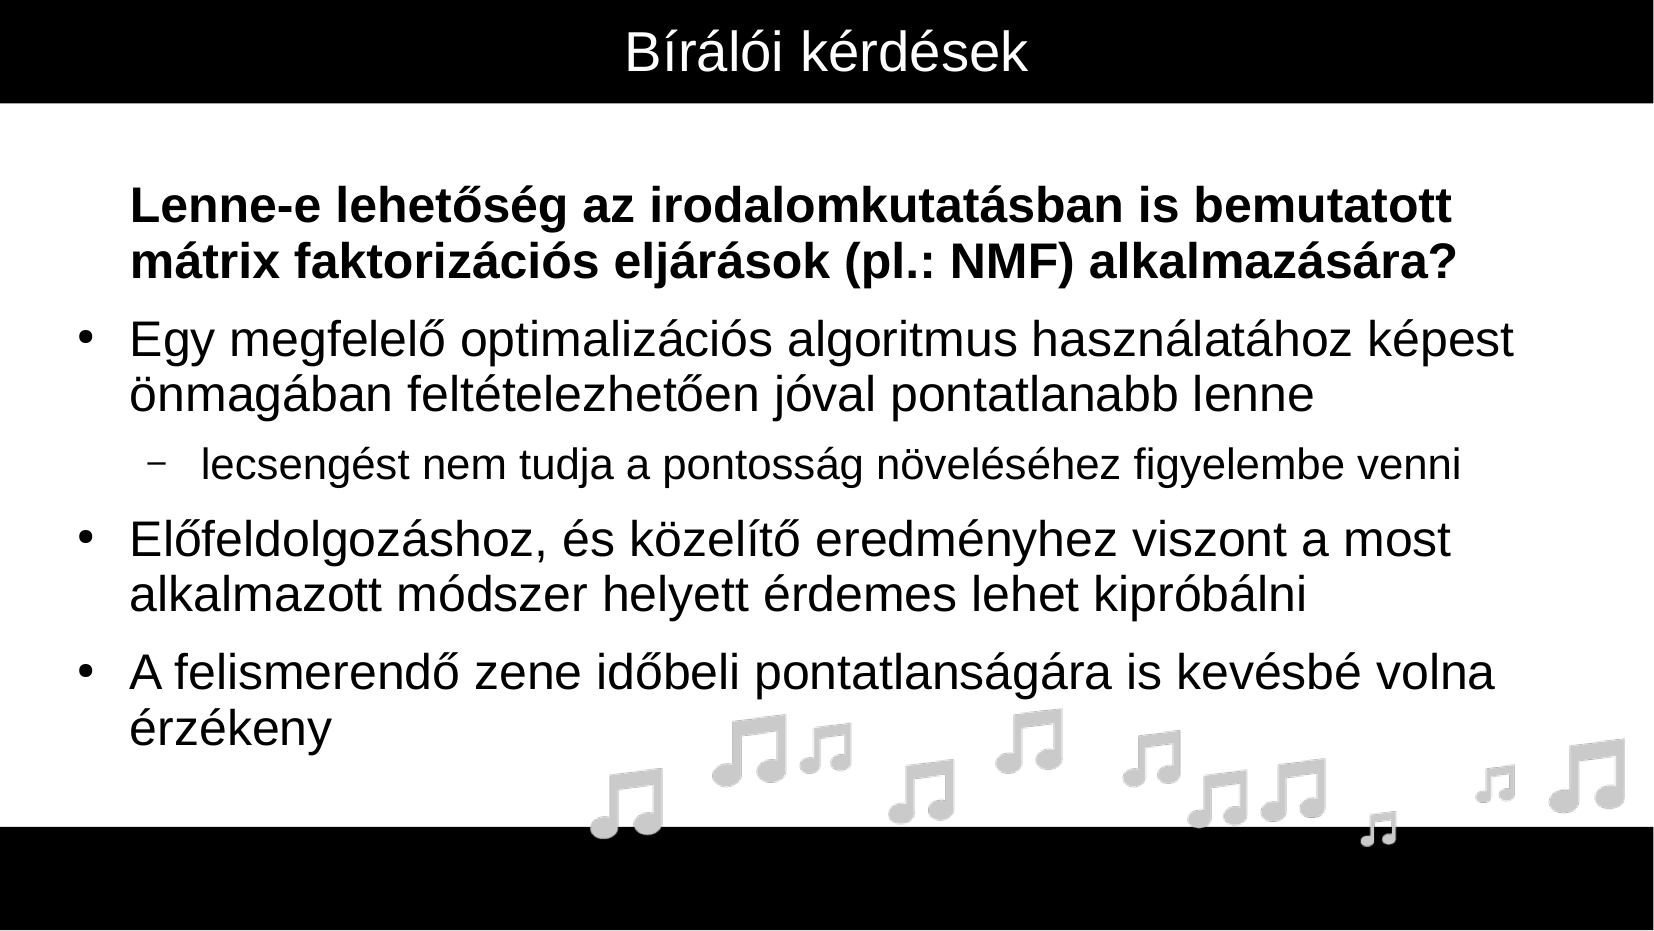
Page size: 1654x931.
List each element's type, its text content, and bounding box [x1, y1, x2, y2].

title Bírálói kérdések [59, 6, 1595, 98]
list Lenne-e lehetőség az irodalomkutatásban is bemutatott mátrix faktorizációs eljárások (pl.: NMF) alkalmazására? Egy megfelelő optimalizációs algoritmus használatához képest önmagában feltételezhetően jóval pontatlanabb lenne lecsengést nem tudja a pontosság növeléséhez figyelembe venni Előfeldolgozáshoz, és közelítő eredményhez viszont a most alkalmazott módszer helyett érdemes lehet kipróbálni A felismerendő zene időbeli pontatlanságára is kevésbé volna érzékeny [59, 177, 1595, 768]
